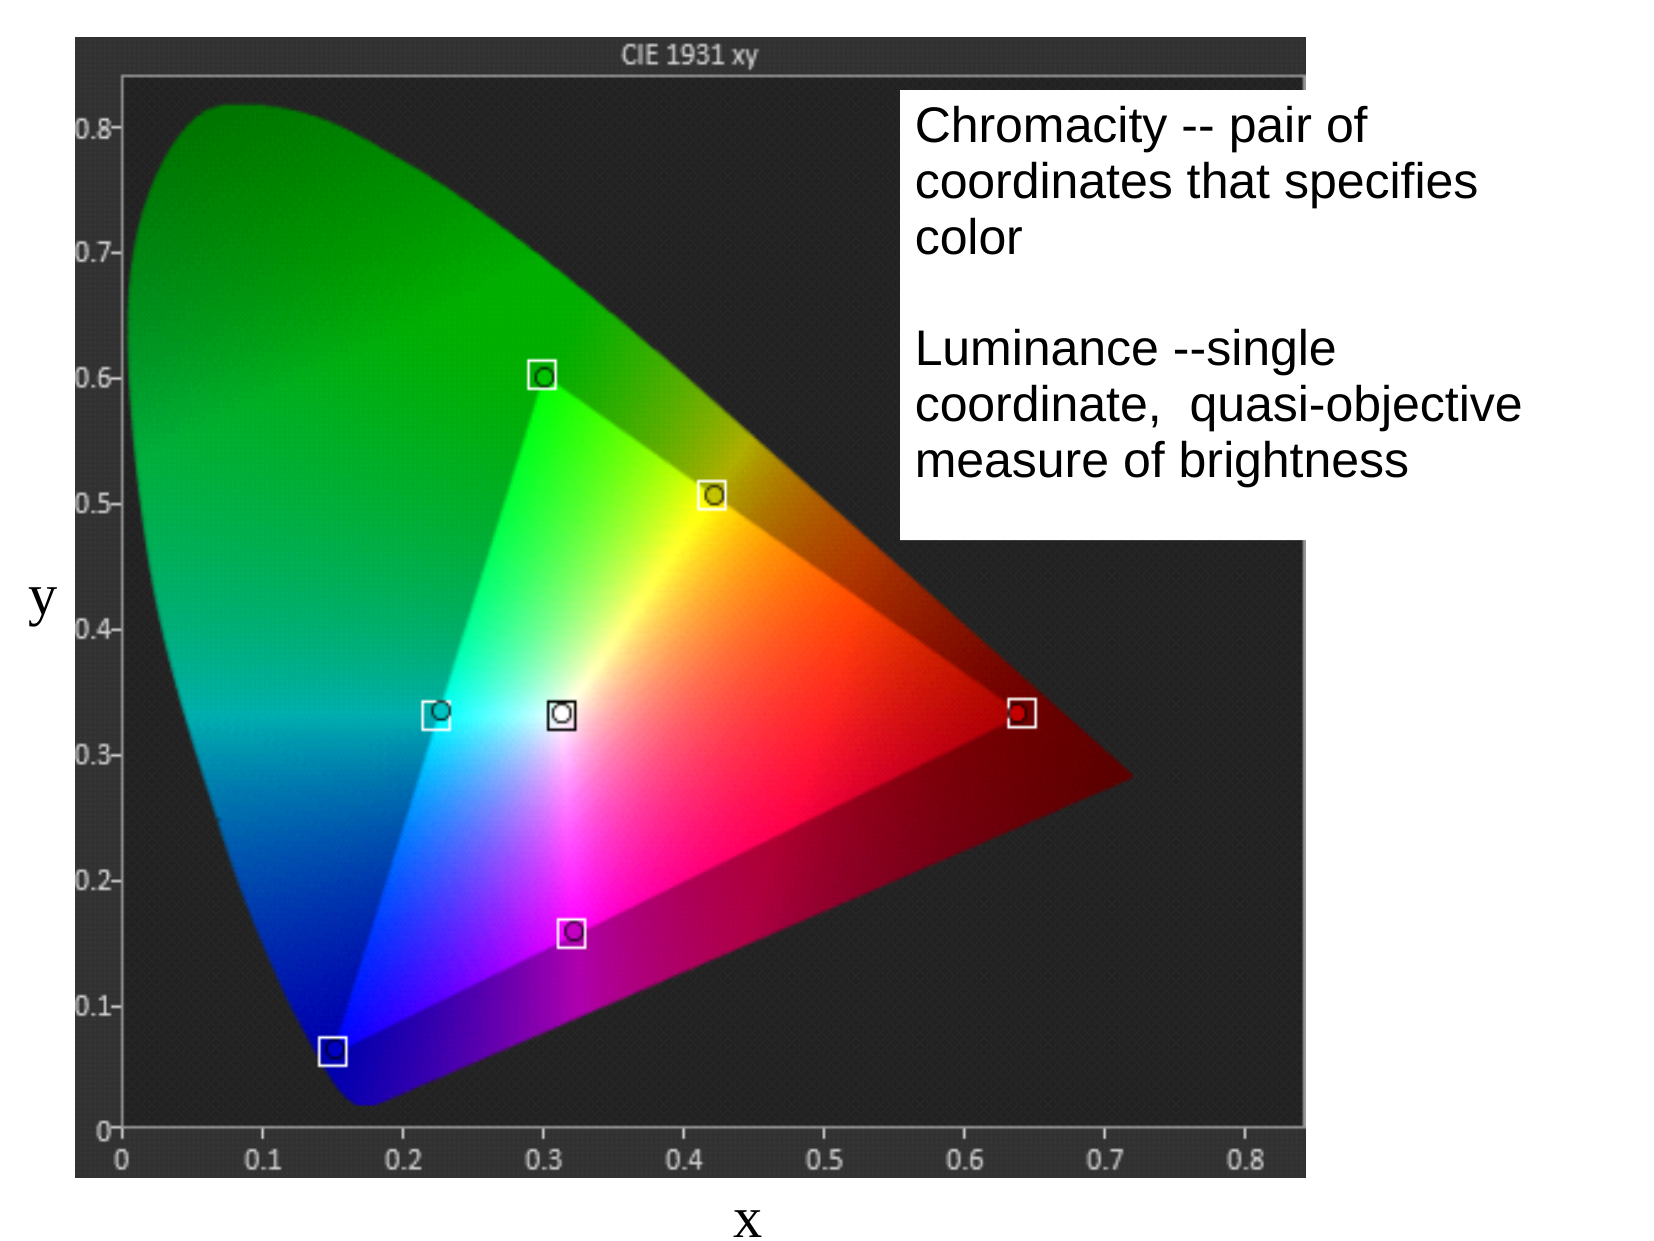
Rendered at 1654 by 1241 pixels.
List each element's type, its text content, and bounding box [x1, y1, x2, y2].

text_box Chromacity -- pair of coordinates that specifies color Luminance --single coordinate, quasi-objective measure of brightness [900, 90, 1576, 541]
text_box y [0, 555, 136, 646]
picture [75, 37, 1306, 1178]
text_box x [655, 1177, 841, 1241]
